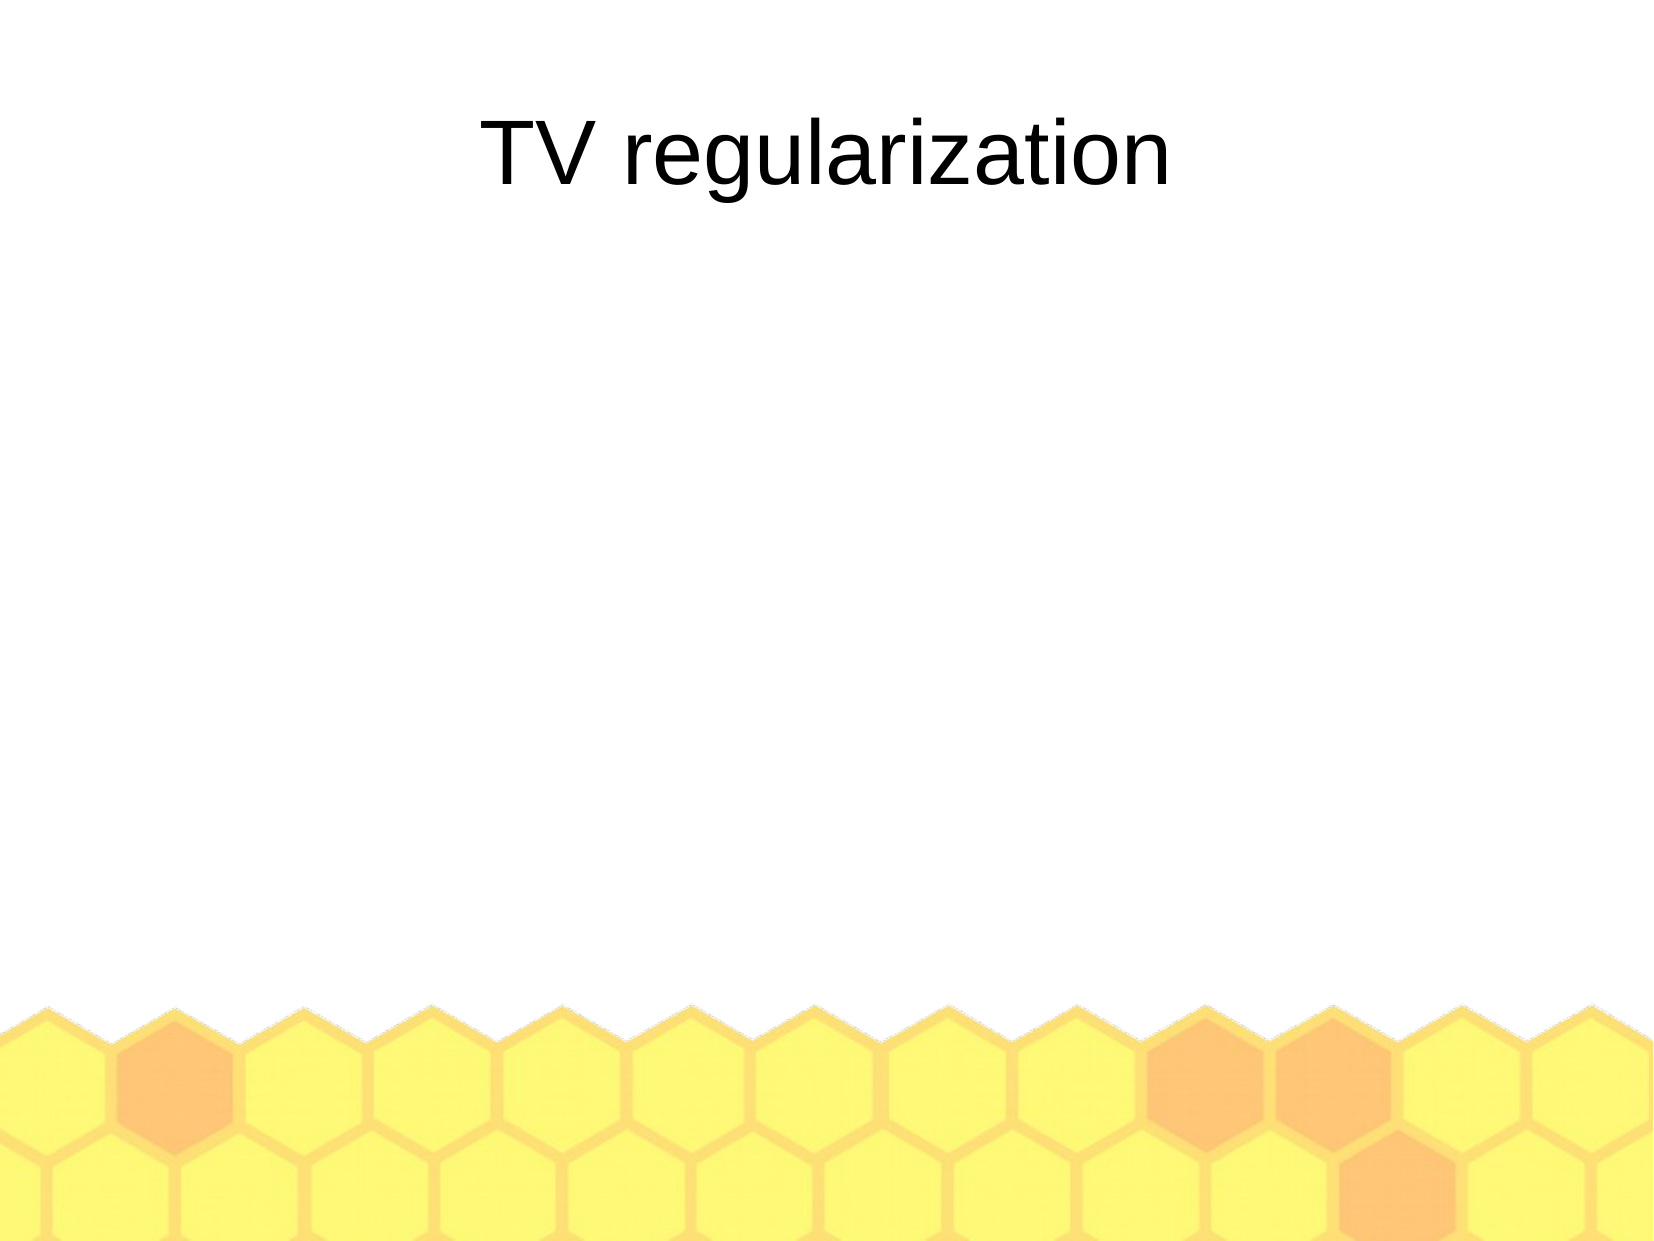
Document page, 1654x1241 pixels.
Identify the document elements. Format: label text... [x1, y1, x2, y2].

picture [0, 1001, 1654, 1241]
title TV regularization [82, 49, 1571, 257]
